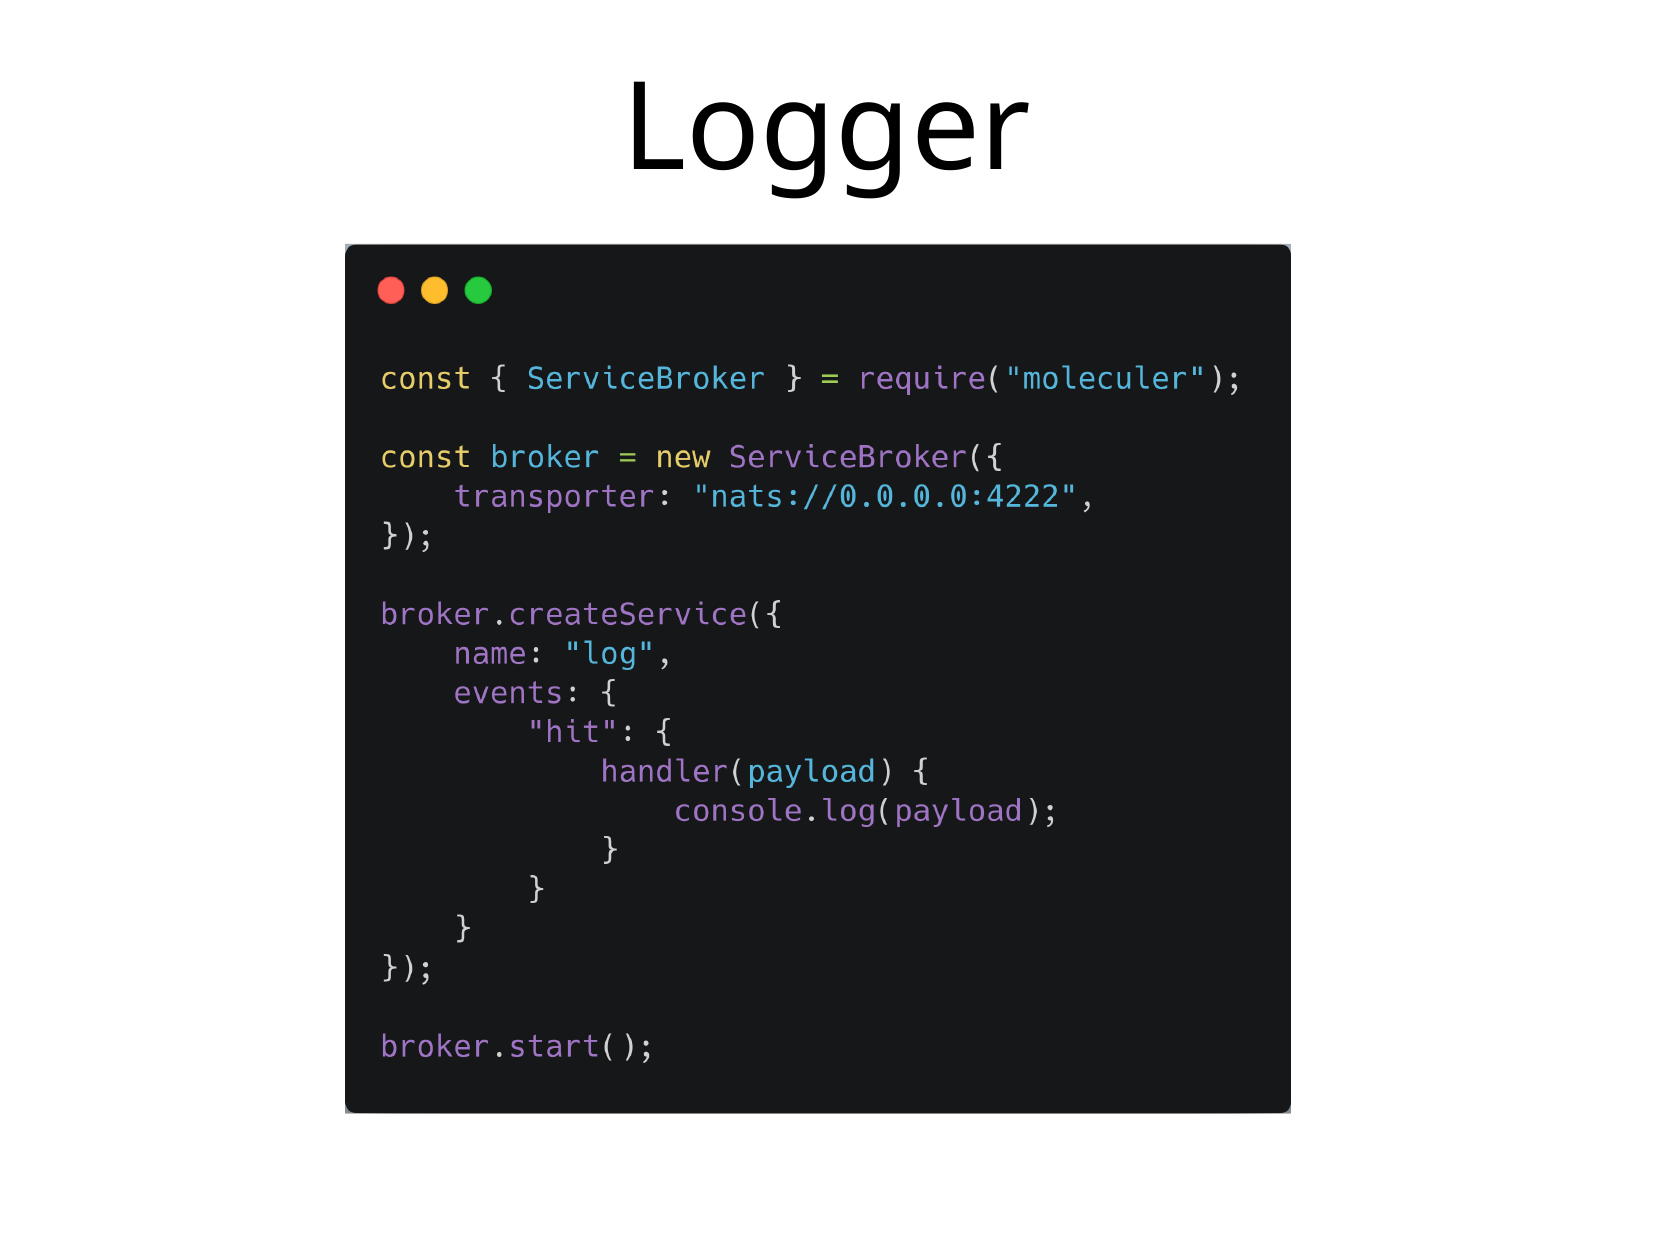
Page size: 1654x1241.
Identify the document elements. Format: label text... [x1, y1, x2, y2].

title Logger [82, 49, 1571, 196]
picture [345, 243, 1291, 1114]
